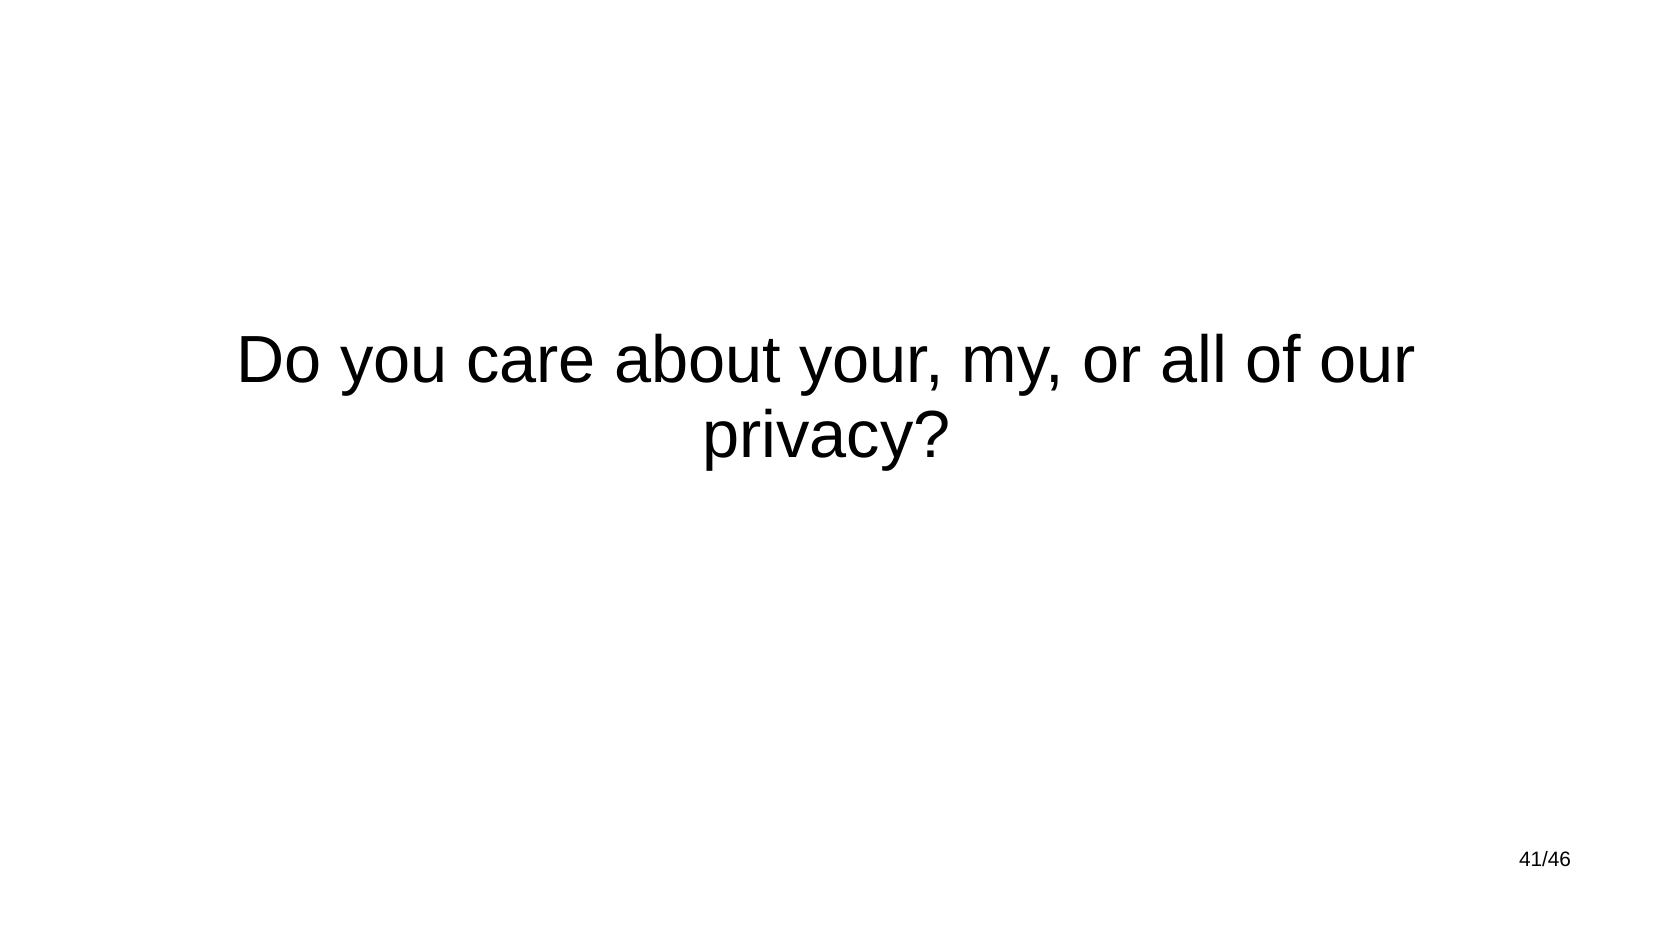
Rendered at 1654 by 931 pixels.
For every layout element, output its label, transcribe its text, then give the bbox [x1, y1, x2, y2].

subtitle Do you care about your, my, or all of our privacy? [82, 37, 1571, 757]
